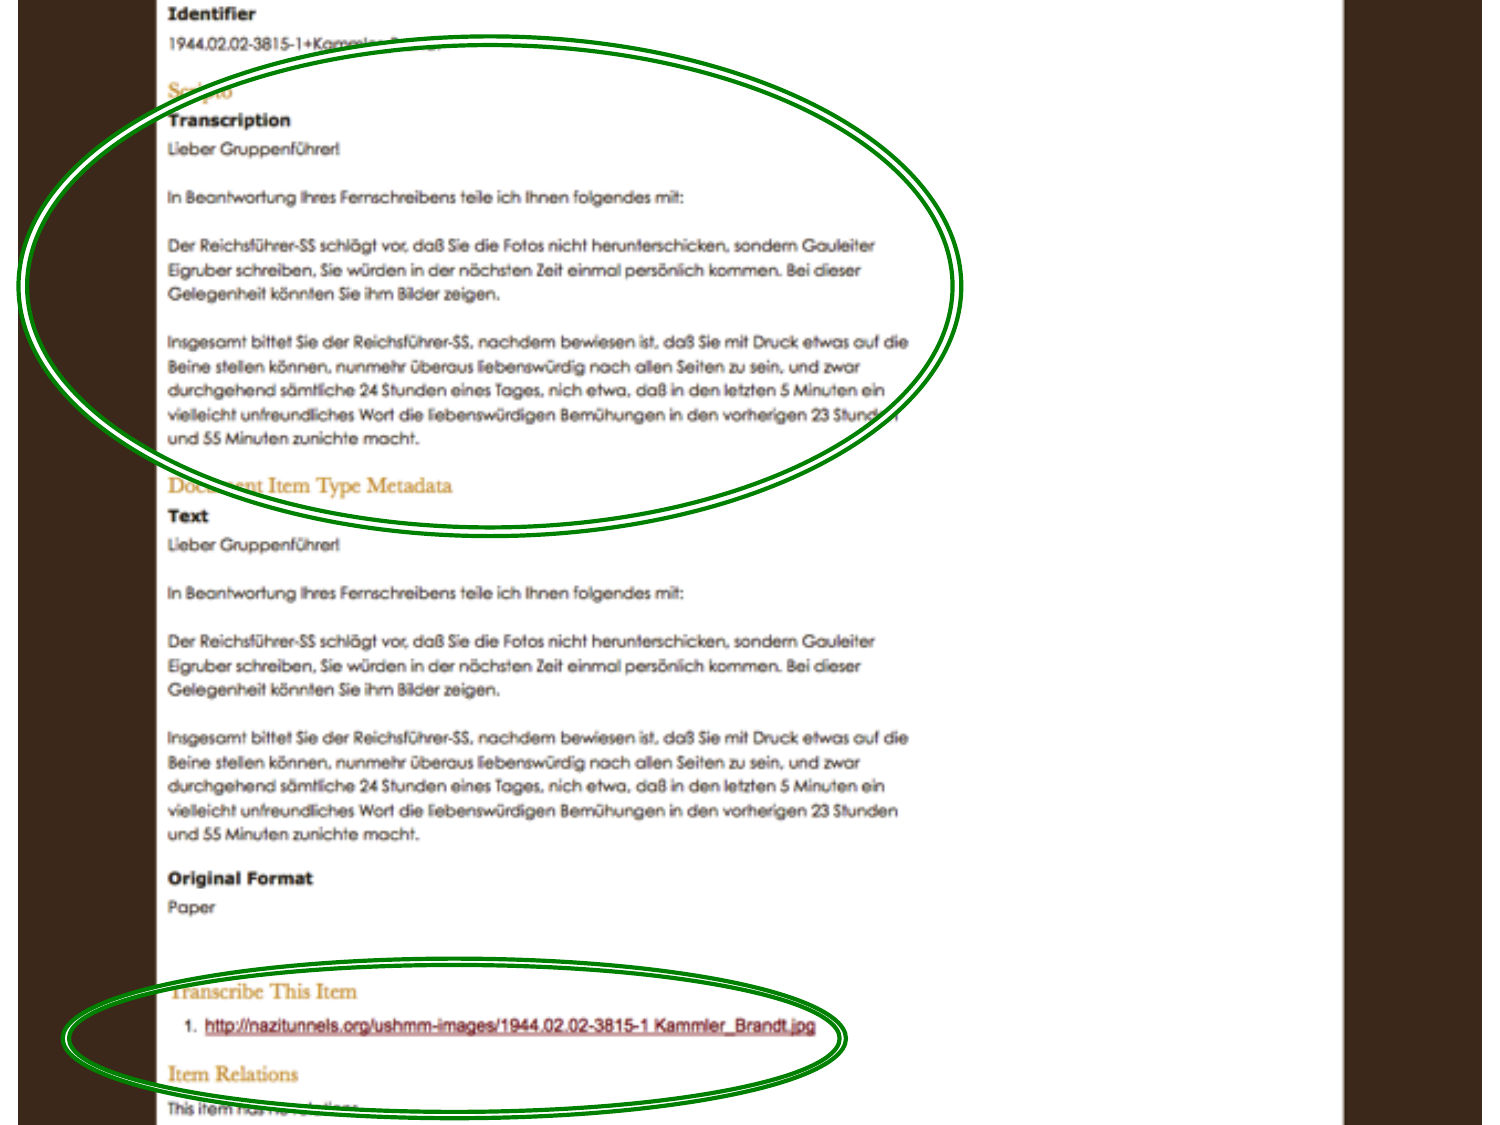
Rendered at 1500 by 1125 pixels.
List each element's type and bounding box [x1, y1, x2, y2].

text_box [18, 36, 962, 537]
text_box [62, 958, 846, 1119]
picture [28, 46, 952, 527]
picture [18, 0, 1482, 1125]
